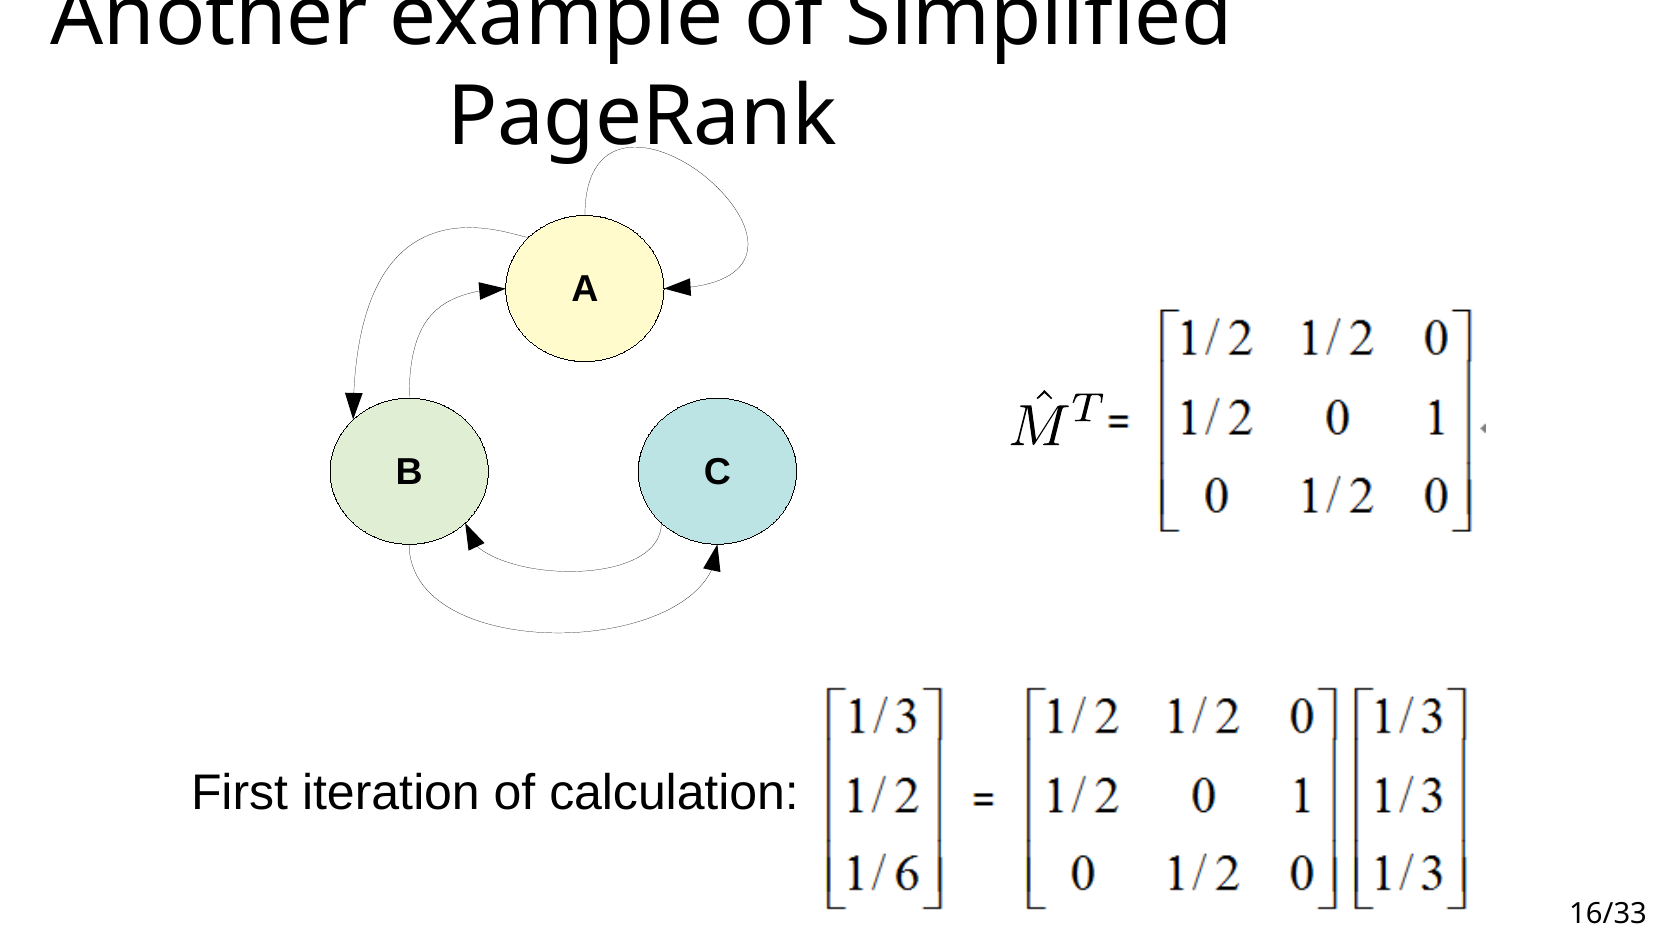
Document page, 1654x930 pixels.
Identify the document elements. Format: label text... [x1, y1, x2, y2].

text_box A [505, 215, 665, 362]
picture [805, 666, 1474, 930]
text_box First iteration of calculation: [176, 752, 882, 828]
text_box C [638, 398, 797, 545]
title Another example of Simplified PageRank [0, 1, 1653, 120]
picture [1038, 284, 1486, 558]
text_box [1008, 390, 1105, 446]
text_box B [330, 398, 489, 545]
